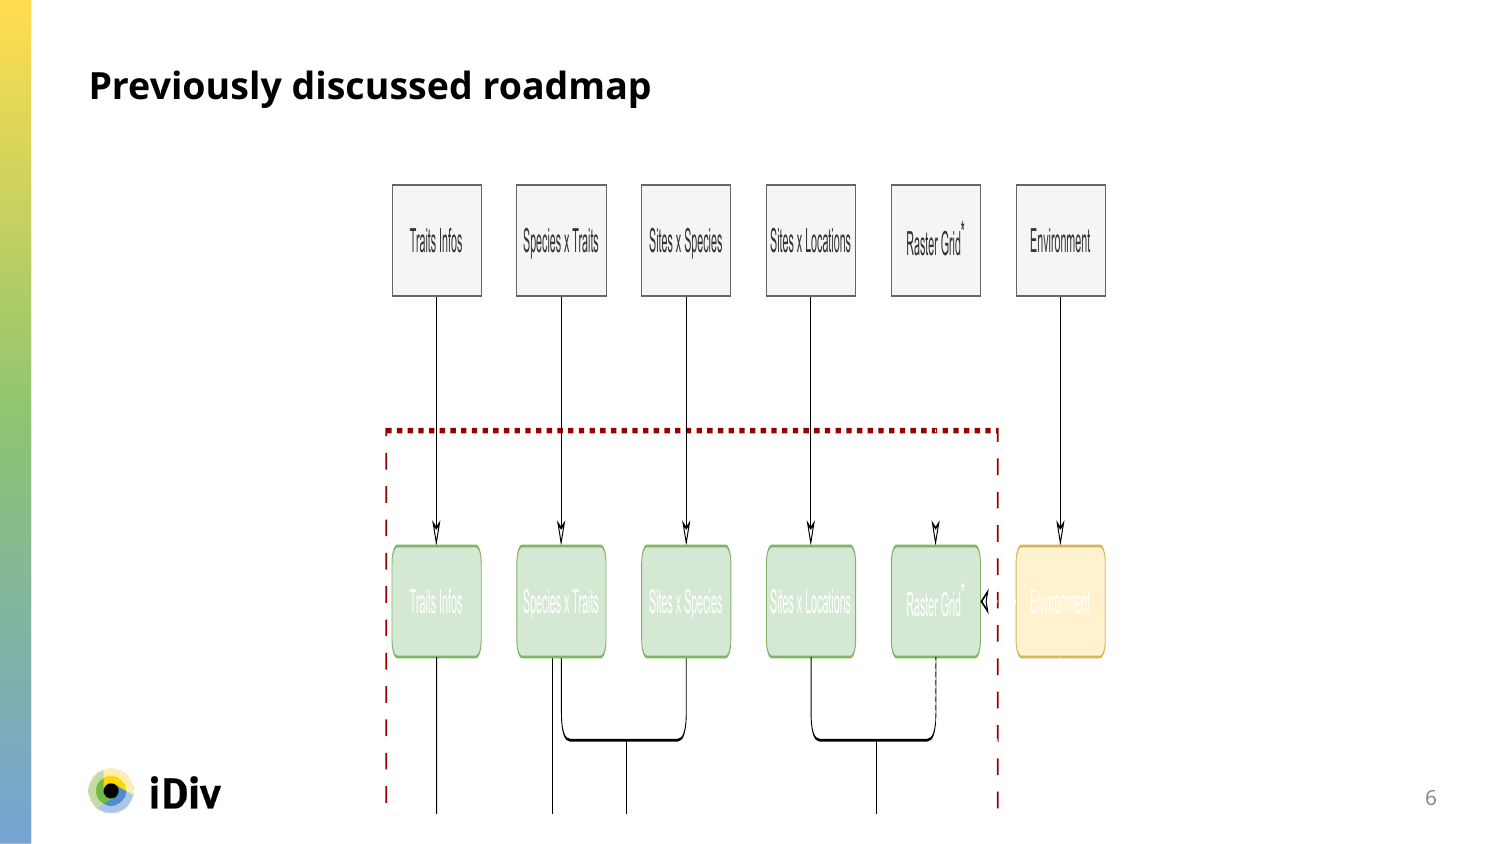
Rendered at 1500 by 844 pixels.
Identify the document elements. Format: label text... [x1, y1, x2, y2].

list Previously discussed roadmap [88, 61, 1437, 157]
slide_number <numéro> [1240, 767, 1437, 813]
picture [0, 0, 1500, 844]
